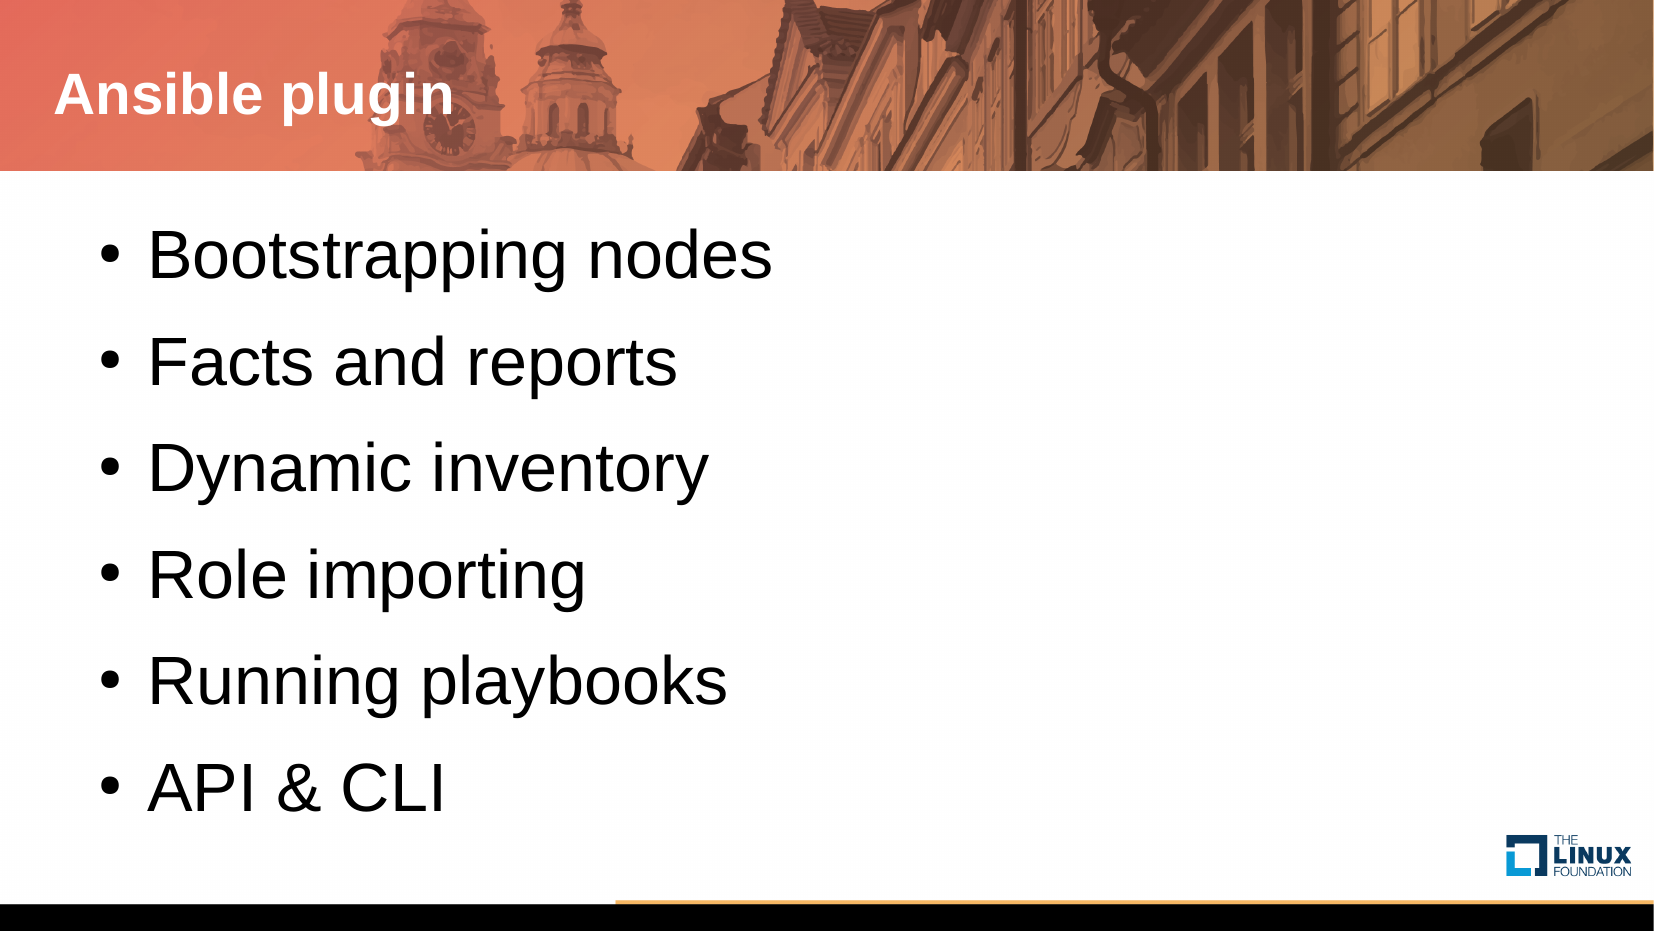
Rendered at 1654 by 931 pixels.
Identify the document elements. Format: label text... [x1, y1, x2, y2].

list Bootstrapping nodes Facts and reports Dynamic inventory Role importing Running playbooks API & CLI [81, 217, 1571, 831]
title Ansible plugin [53, 21, 1571, 167]
picture [0, 0, 1654, 931]
